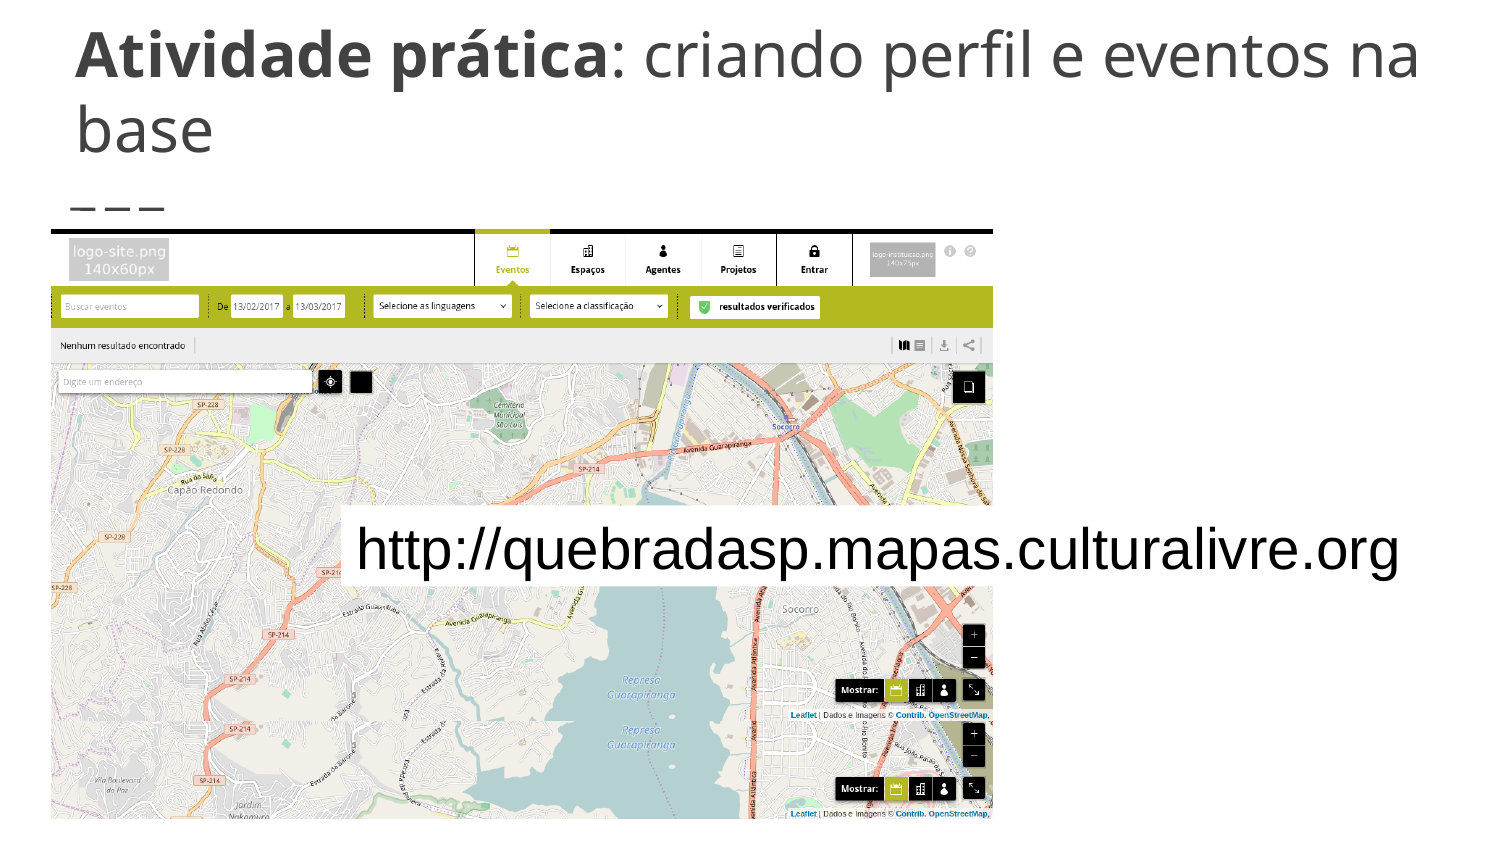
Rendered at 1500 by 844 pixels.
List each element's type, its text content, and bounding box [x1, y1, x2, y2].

text_box http://quebradasp.mapas.culturalivre.org [341, 505, 1442, 587]
title Atividade prática: criando perfil e eventos na base [60, 59, 1459, 180]
picture [51, 229, 993, 819]
